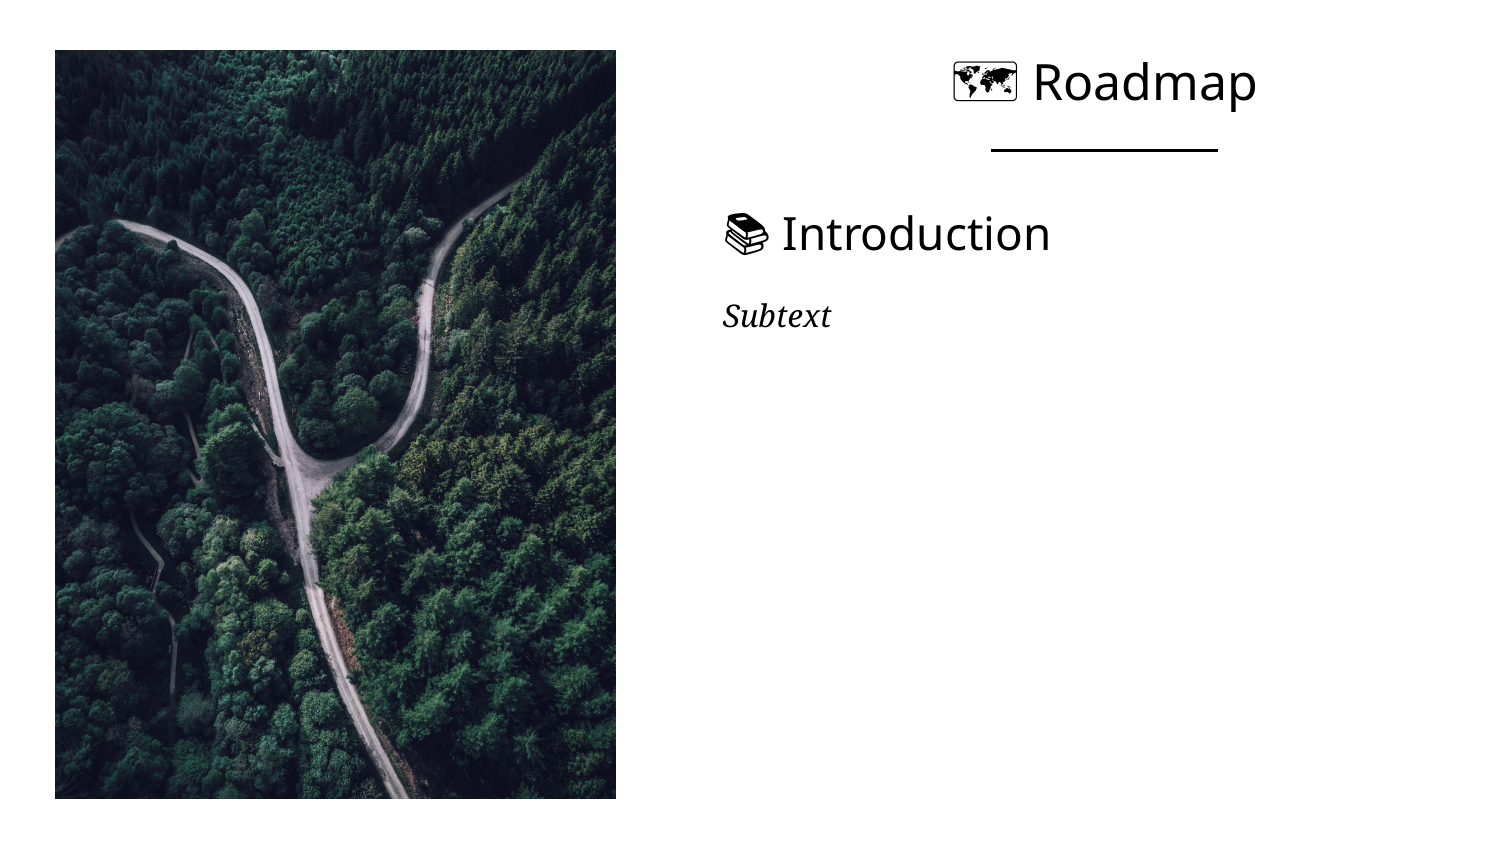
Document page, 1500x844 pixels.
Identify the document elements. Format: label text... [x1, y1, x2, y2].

picture [55, 50, 616, 799]
list 📚 Introduction Subtext [722, 201, 1487, 811]
title 🗺 Roadmap [722, 11, 1487, 151]
